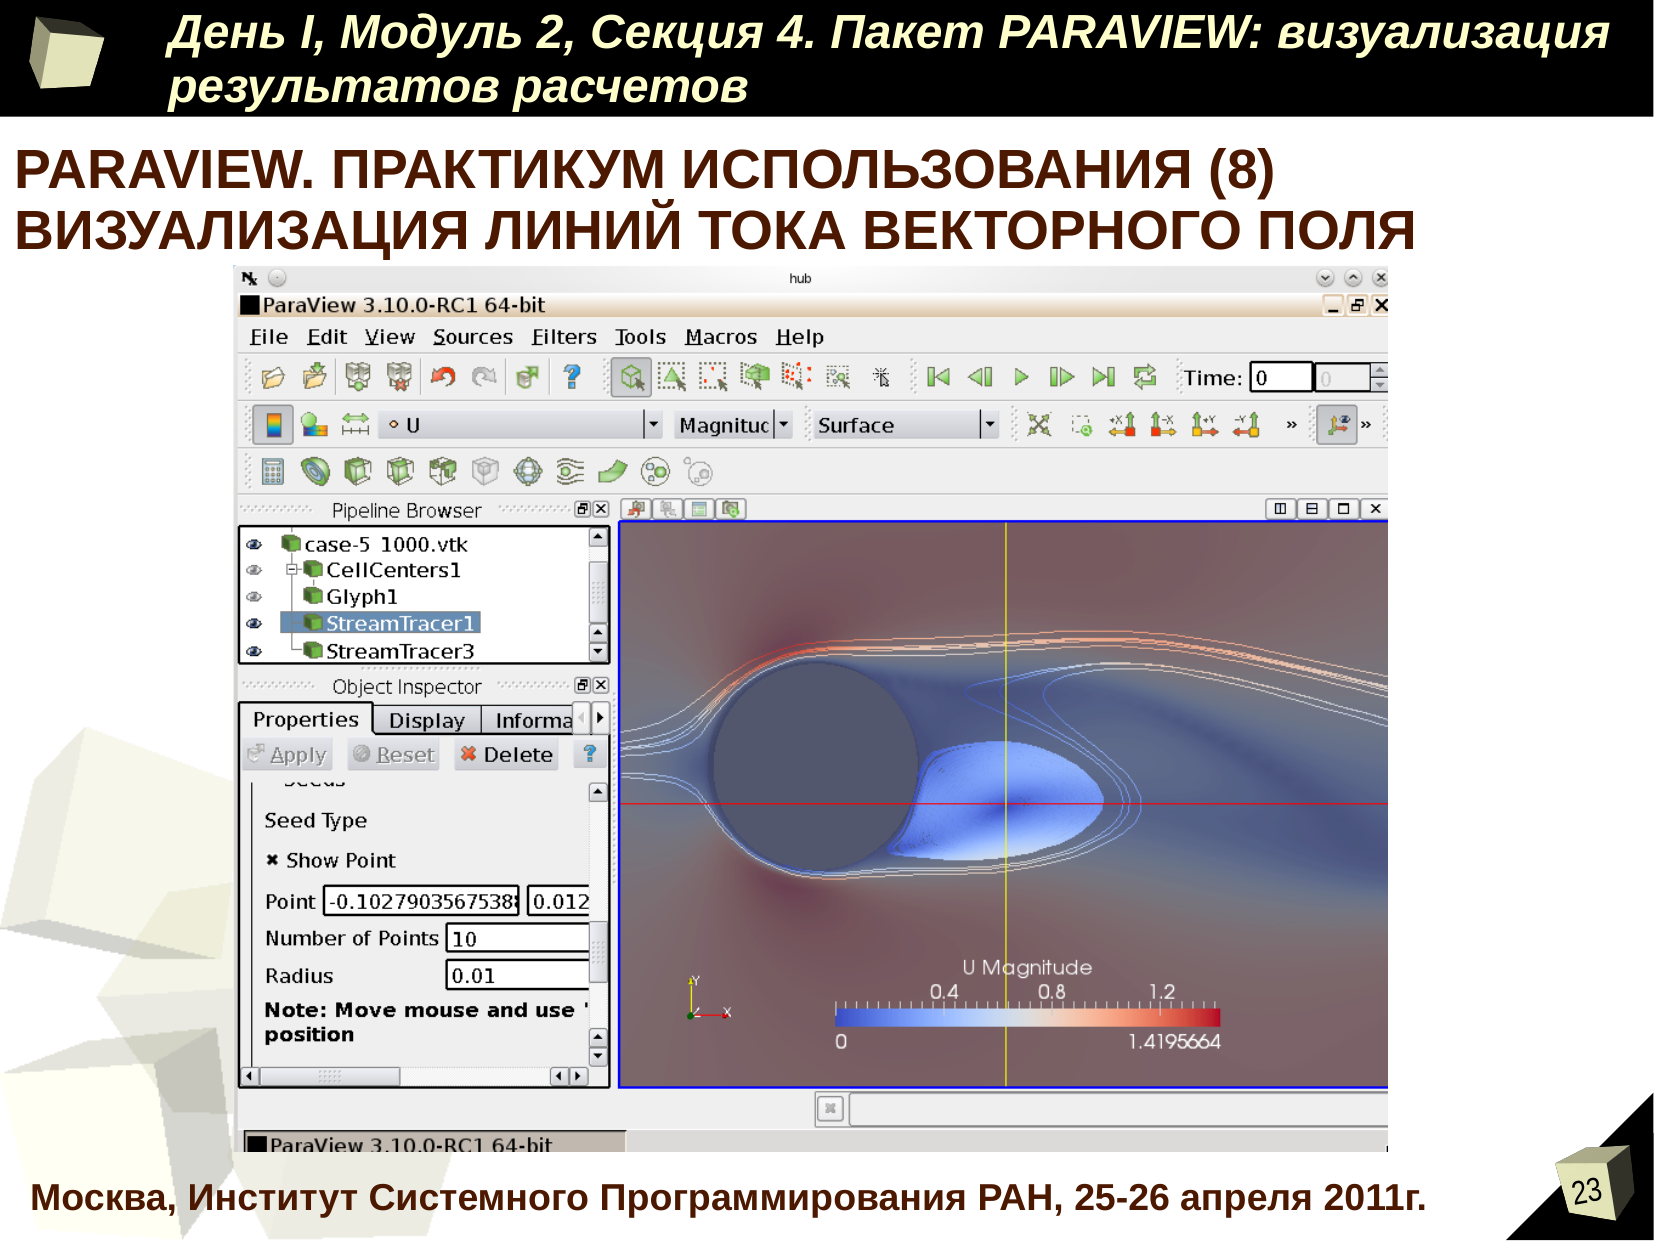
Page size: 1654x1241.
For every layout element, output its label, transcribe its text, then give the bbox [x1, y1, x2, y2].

text_box PARAVIEW. ПРАКТИКУМ ИСПОЛЬЗОВАНИЯ (8) ВИЗУАЛИЗАЦИЯ ЛИНИЙ ТОКА ВЕКТОРНОГО ПОЛЯ [0, 130, 1654, 270]
picture [0, 270, 1388, 1241]
picture [464, 1193, 472, 1198]
